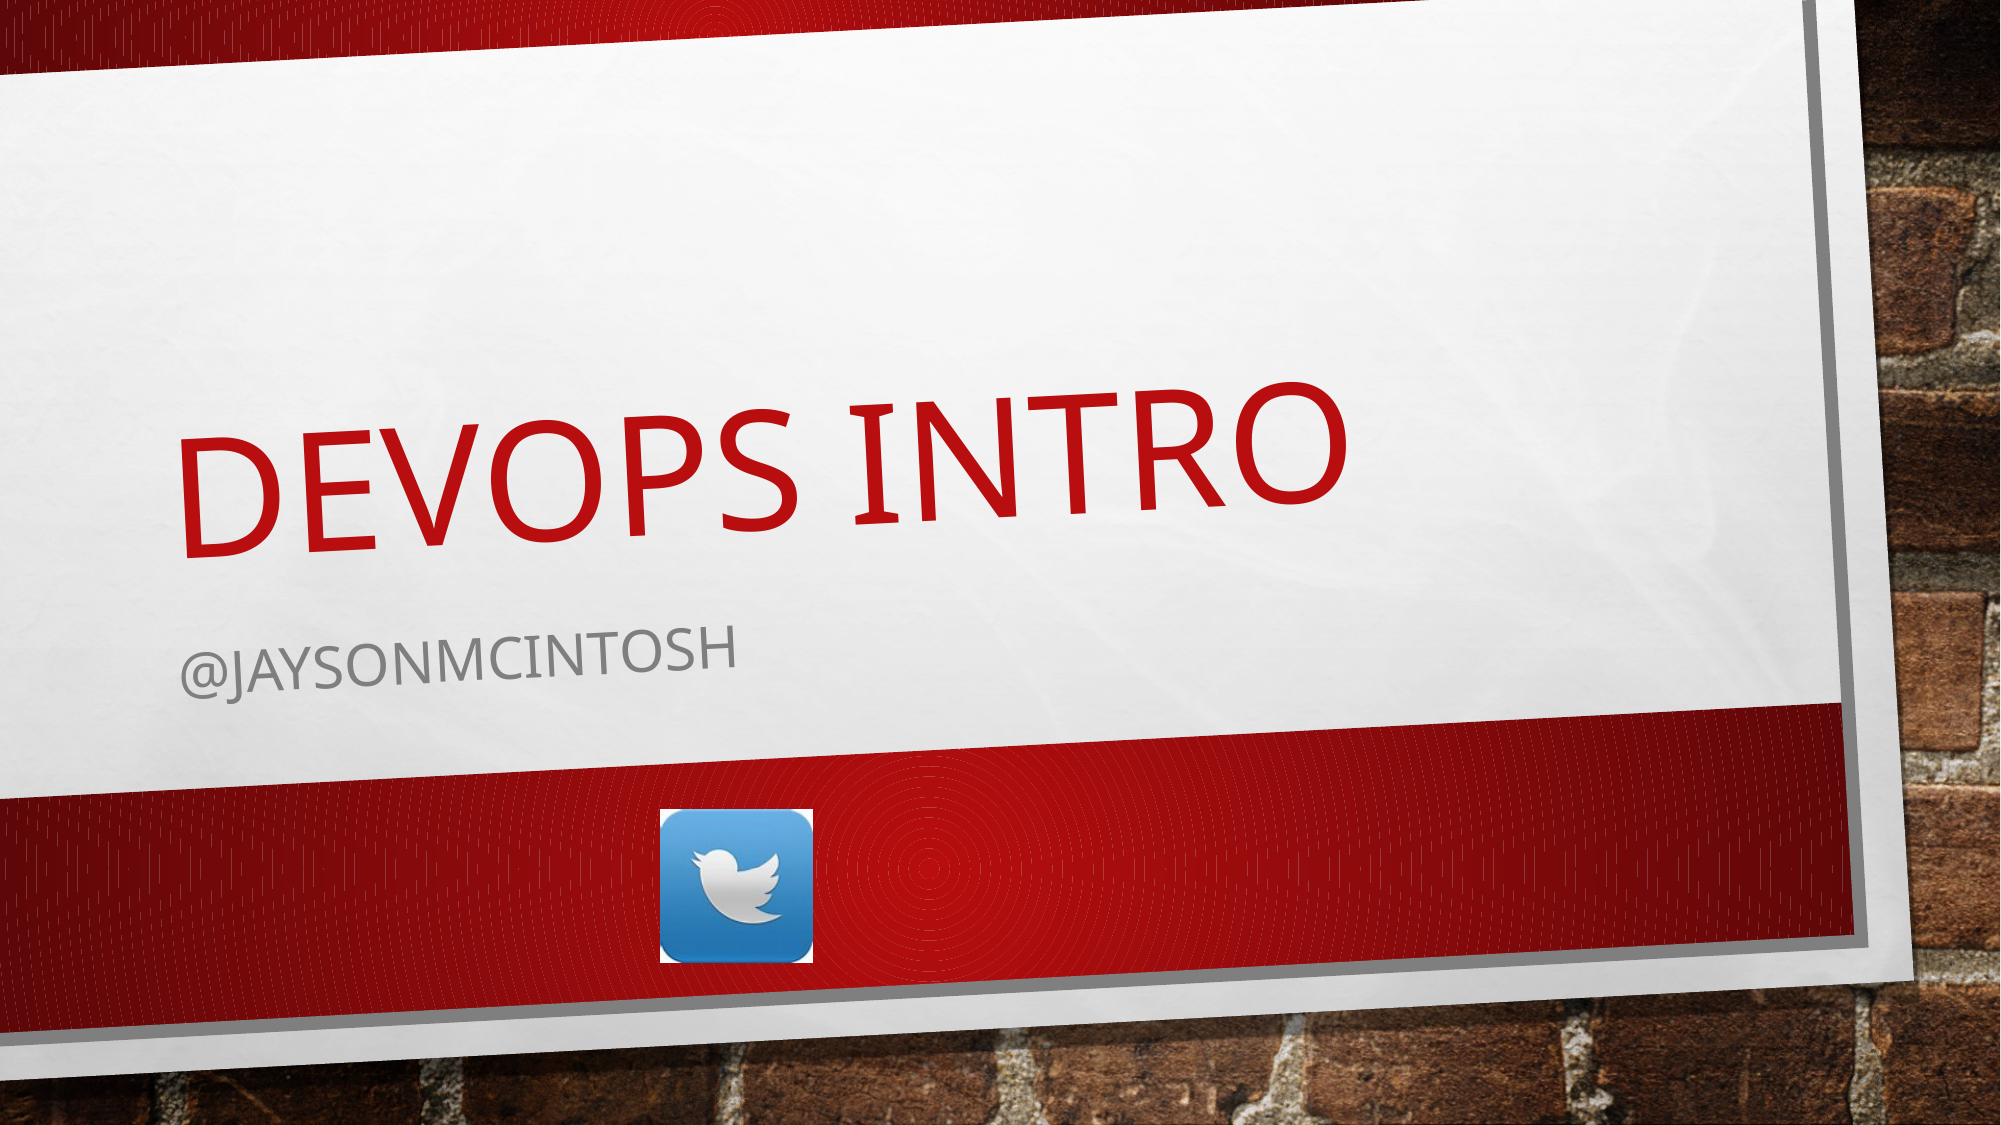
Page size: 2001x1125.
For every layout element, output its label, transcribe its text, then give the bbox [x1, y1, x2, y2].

subtitle @jaysonmcintosh [159, 533, 1763, 708]
title DevOps Intro [135, 67, 1758, 605]
picture [660, 810, 813, 963]
